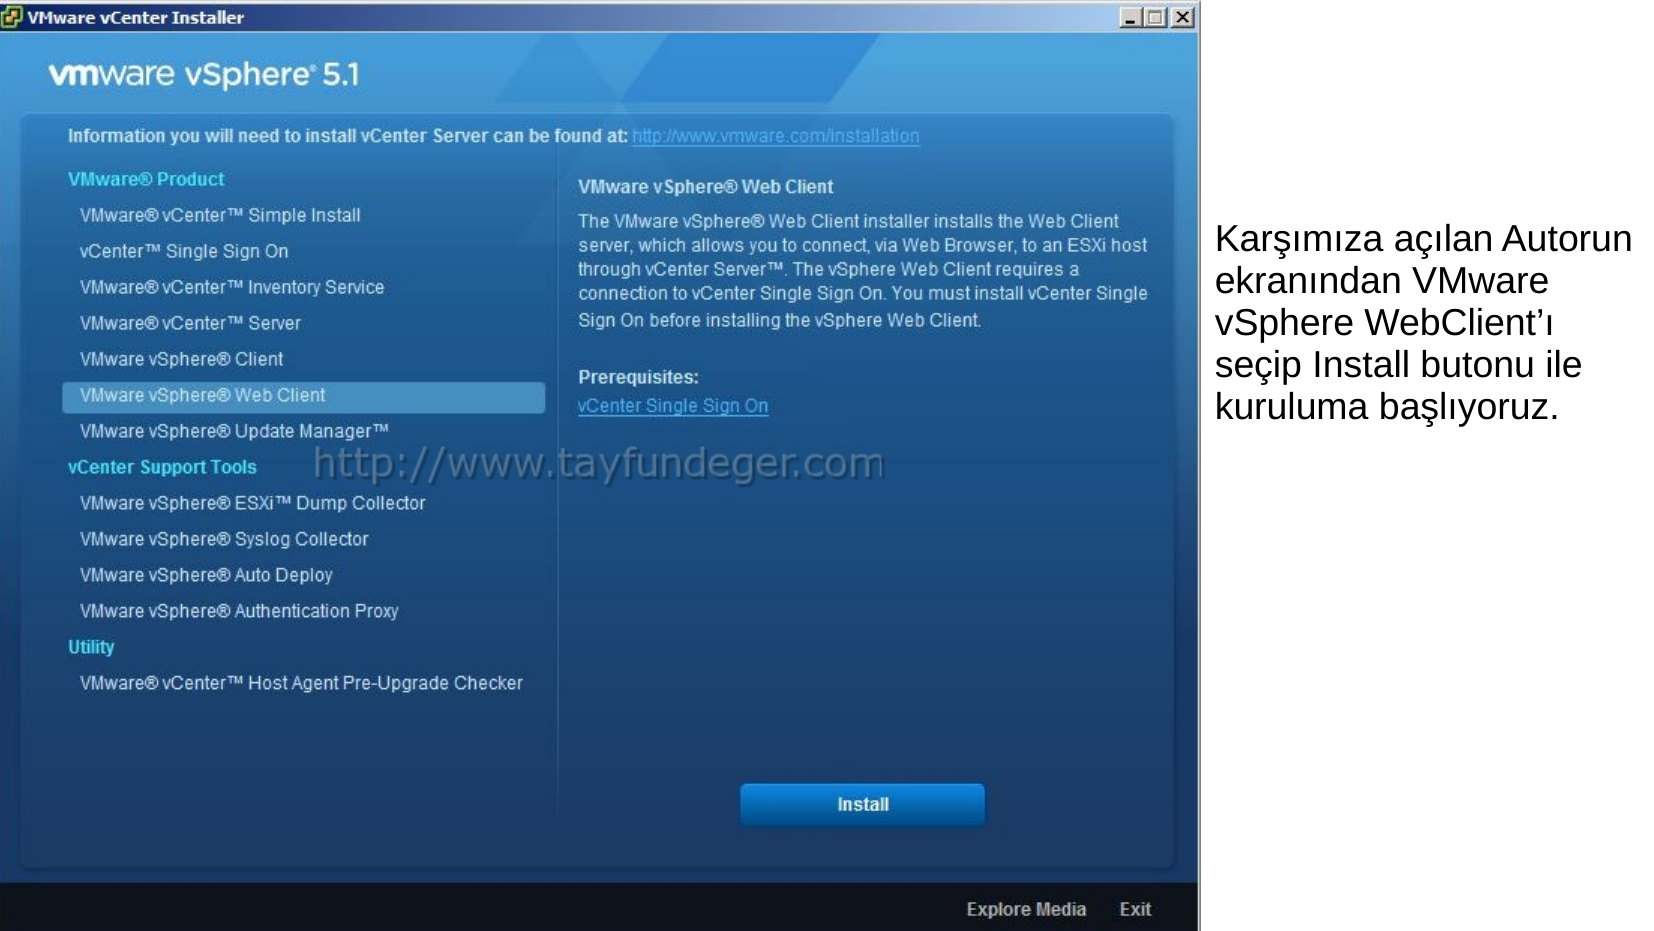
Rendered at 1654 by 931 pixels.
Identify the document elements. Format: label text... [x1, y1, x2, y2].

text_box Karşımıza açılan Autorun ekranından VMware vSphere WebClient’ı seçip Install butonu ile kuruluma başlıyoruz. [1200, 210, 1654, 640]
picture [0, 0, 1201, 931]
